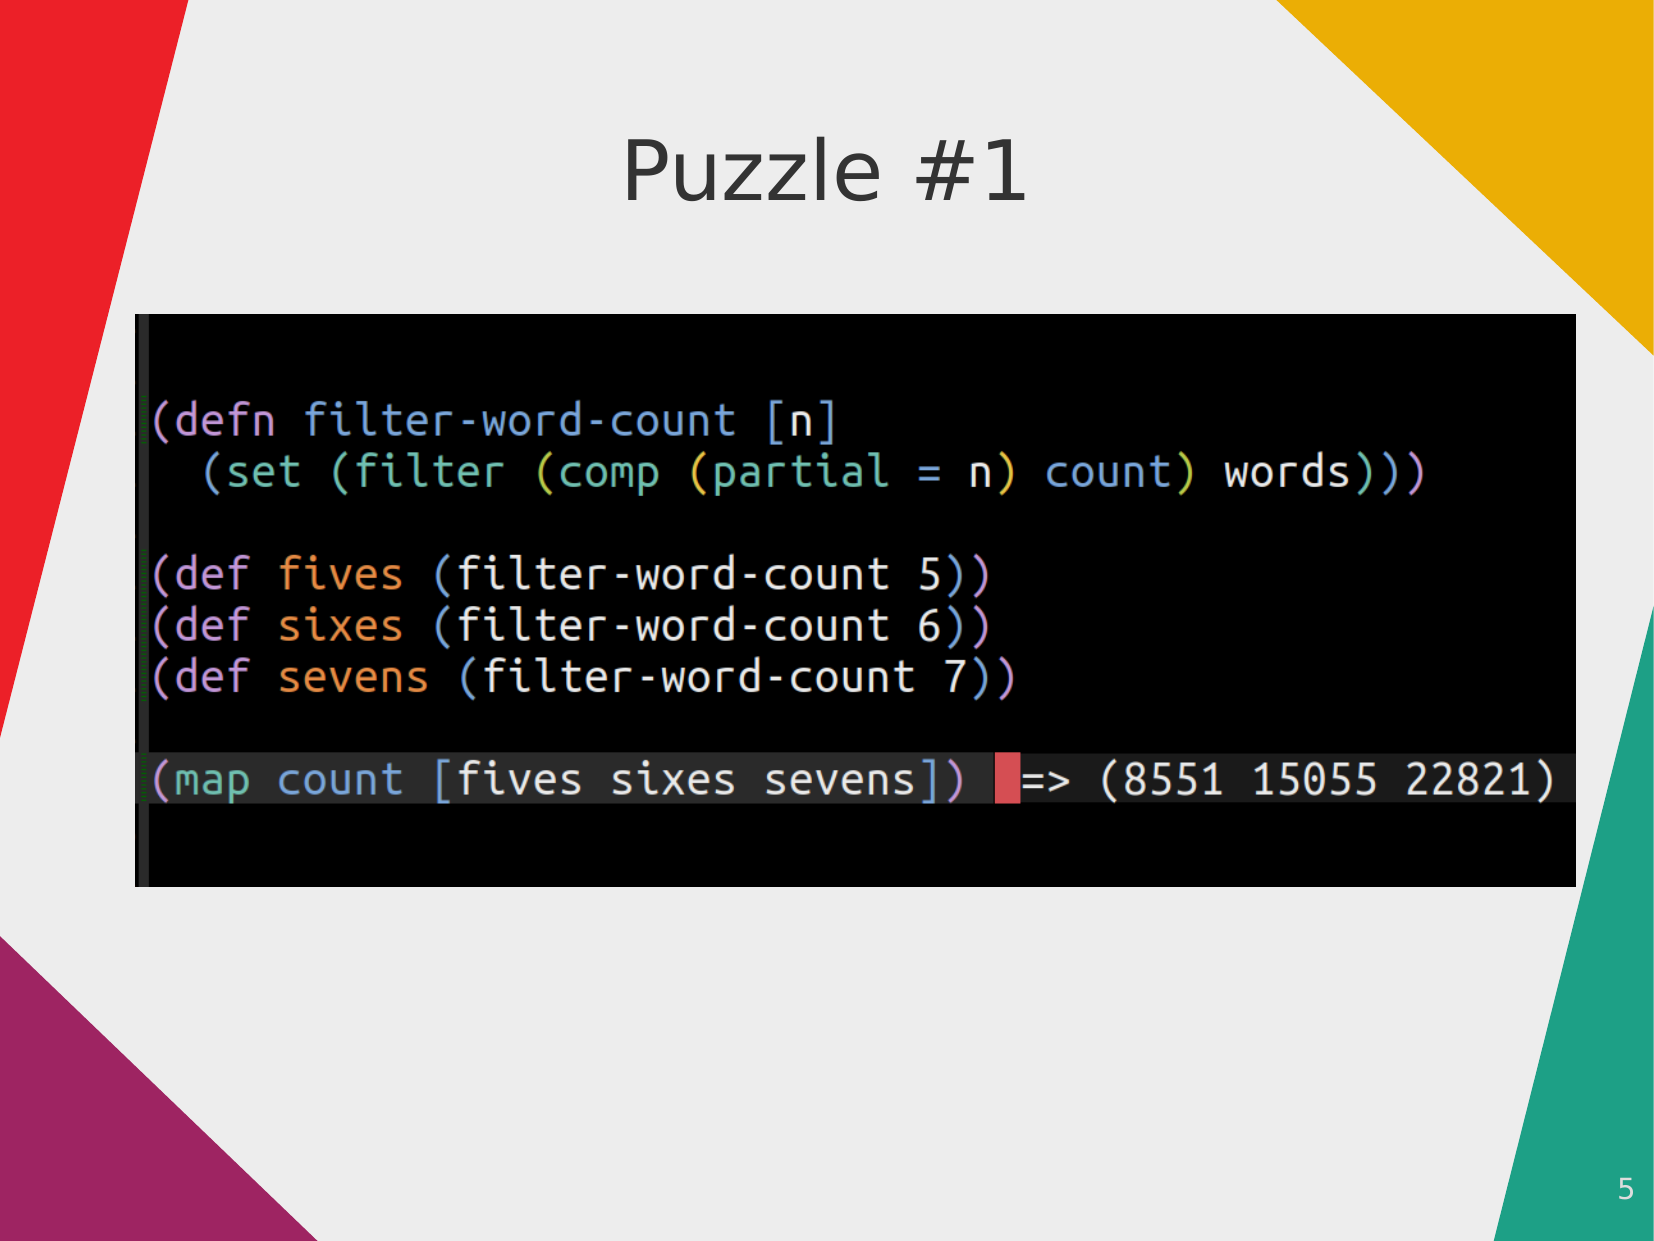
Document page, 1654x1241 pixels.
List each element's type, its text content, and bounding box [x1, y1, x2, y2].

title Puzzle #1 [114, 73, 1539, 271]
picture [135, 314, 1576, 887]
